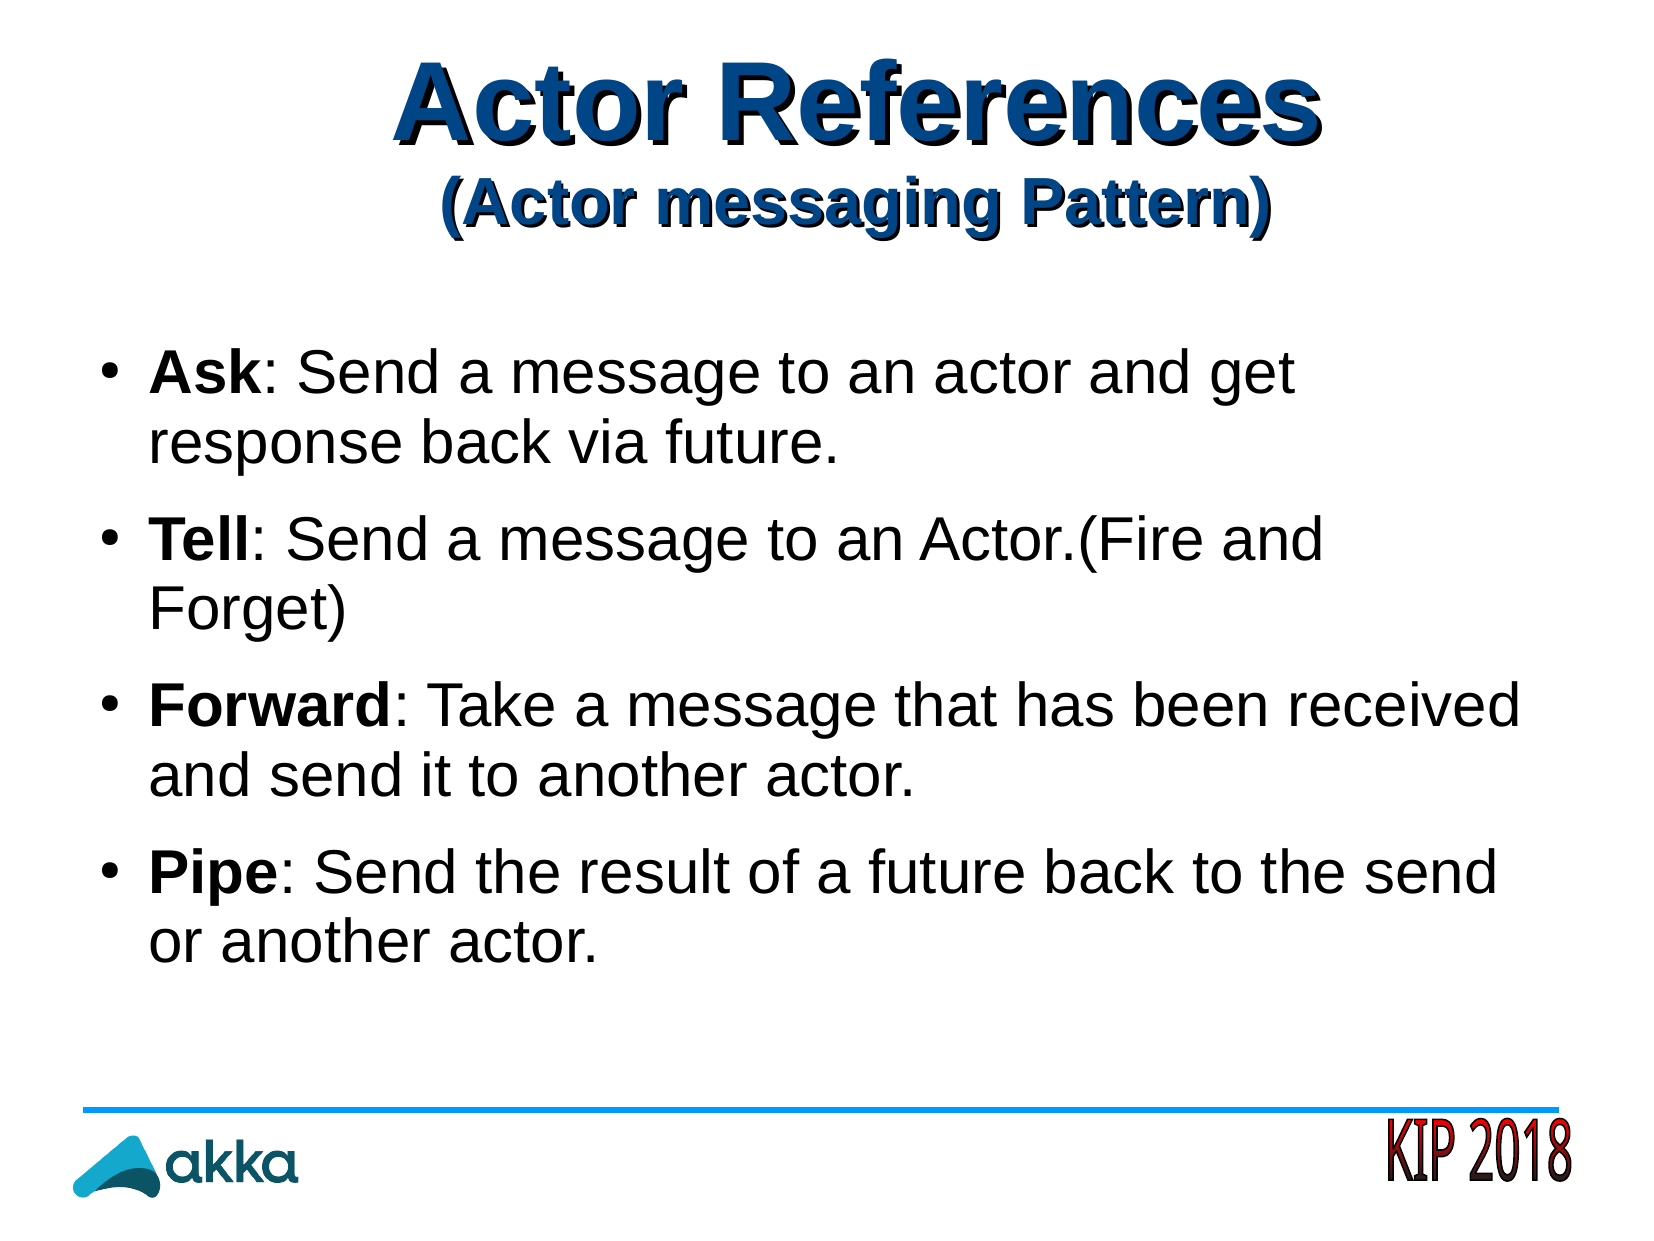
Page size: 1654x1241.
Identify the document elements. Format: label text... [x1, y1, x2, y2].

picture [61, 1116, 306, 1217]
text_box Actor References (Actor messaging Pattern) [366, 38, 1347, 239]
list Ask: Send a message to an actor and get response back via future. Tell: Send a message to an Actor.(Fire and Forget) Forward: Take a message that has been received and send it to another actor. Pipe: Send the result of a future back to the send or another actor. [82, 337, 1538, 981]
